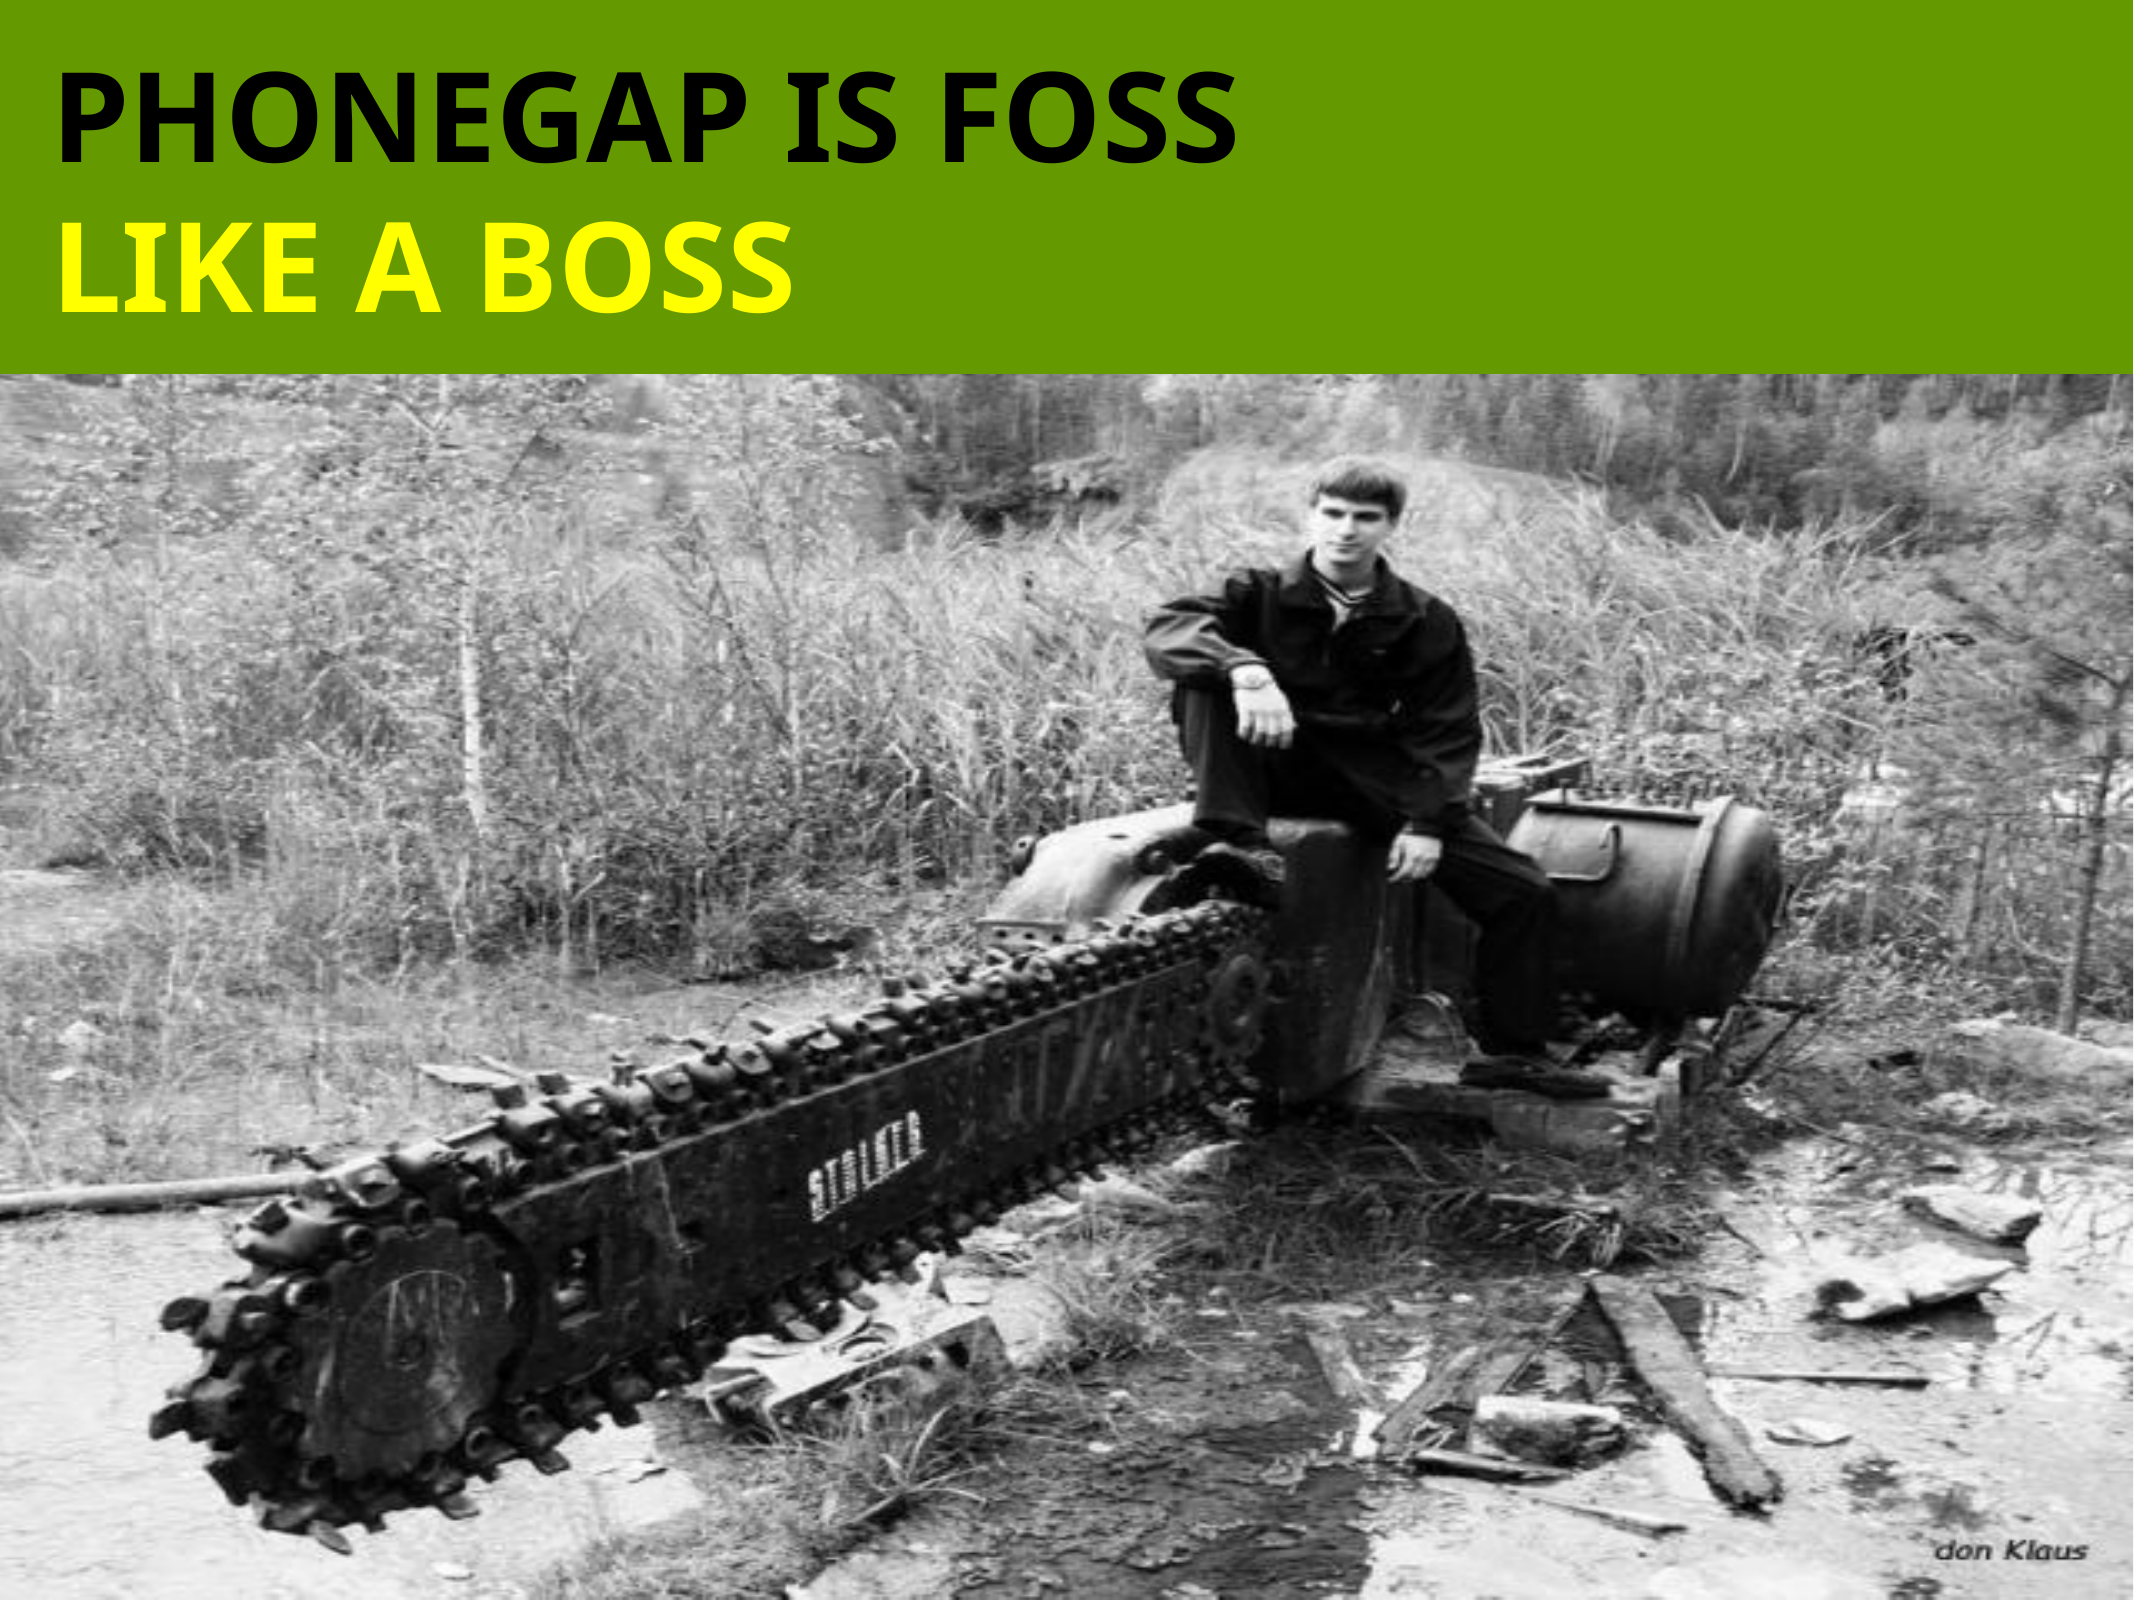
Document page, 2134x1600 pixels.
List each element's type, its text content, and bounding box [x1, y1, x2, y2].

text_box PHONEGAP IS FOSS LIKE A BOSS [41, 37, 2063, 374]
picture [0, 374, 2134, 1600]
